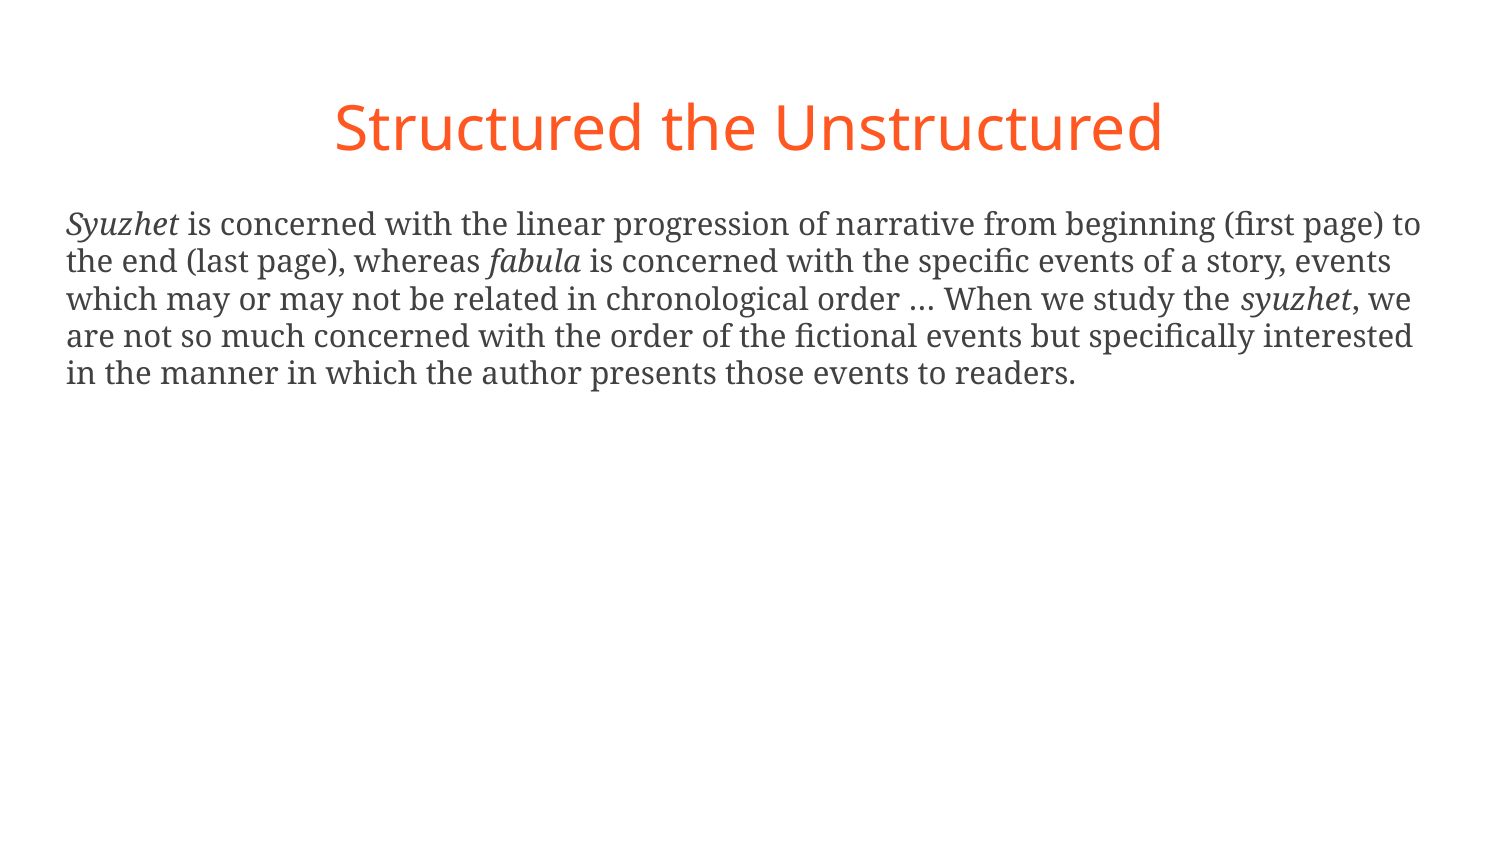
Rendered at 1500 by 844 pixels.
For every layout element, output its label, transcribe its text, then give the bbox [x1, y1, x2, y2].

list Syuzhet is concerned with the linear progression of narrative from beginning (first page) to the end (last page), whereas fabula is concerned with the specific events of a story, events which may or may not be related in chronological order … When we study the syuzhet, we are not so much concerned with the order of the fictional events but specifically interested in the manner in which the author presents those events to readers. [51, 189, 1449, 750]
title Structured the Unstructured [51, 72, 1449, 167]
